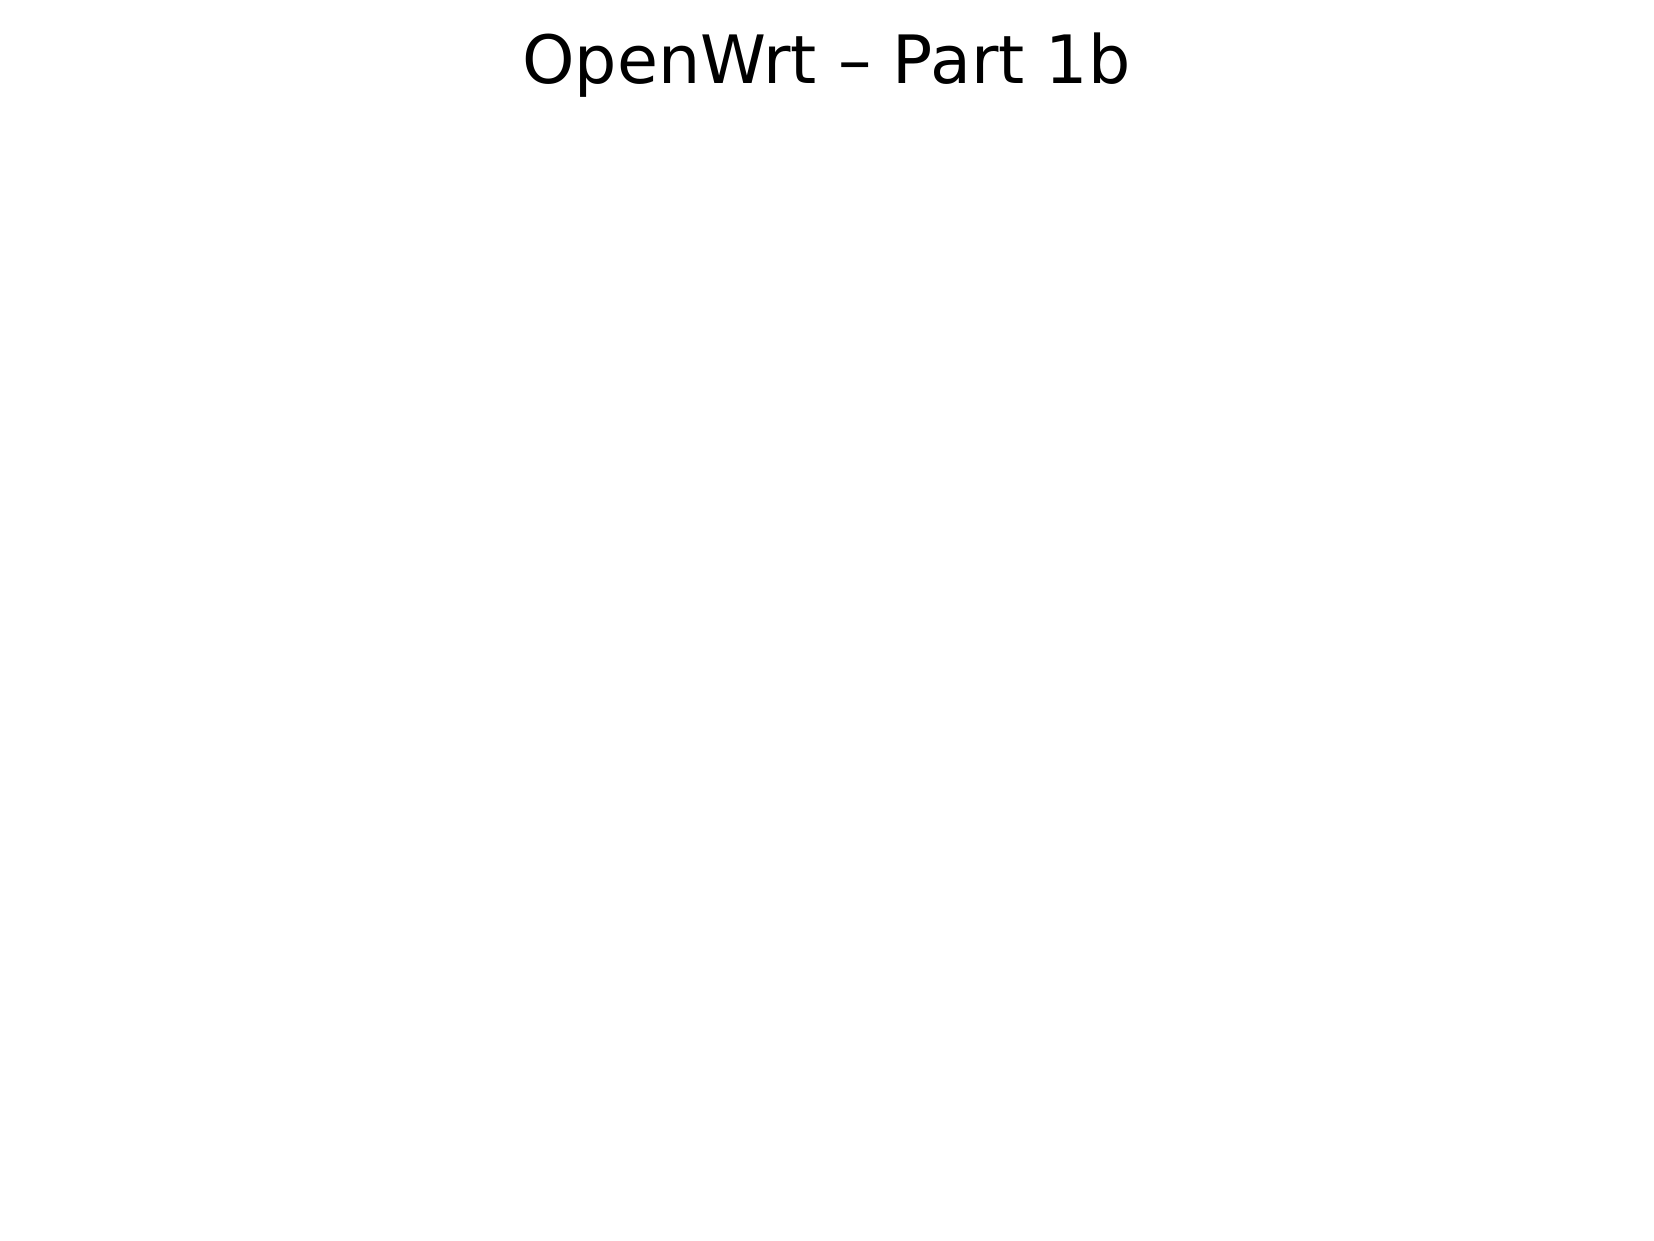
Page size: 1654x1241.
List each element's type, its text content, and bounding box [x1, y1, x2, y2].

title OpenWrt – Part 1b [82, 21, 1571, 100]
